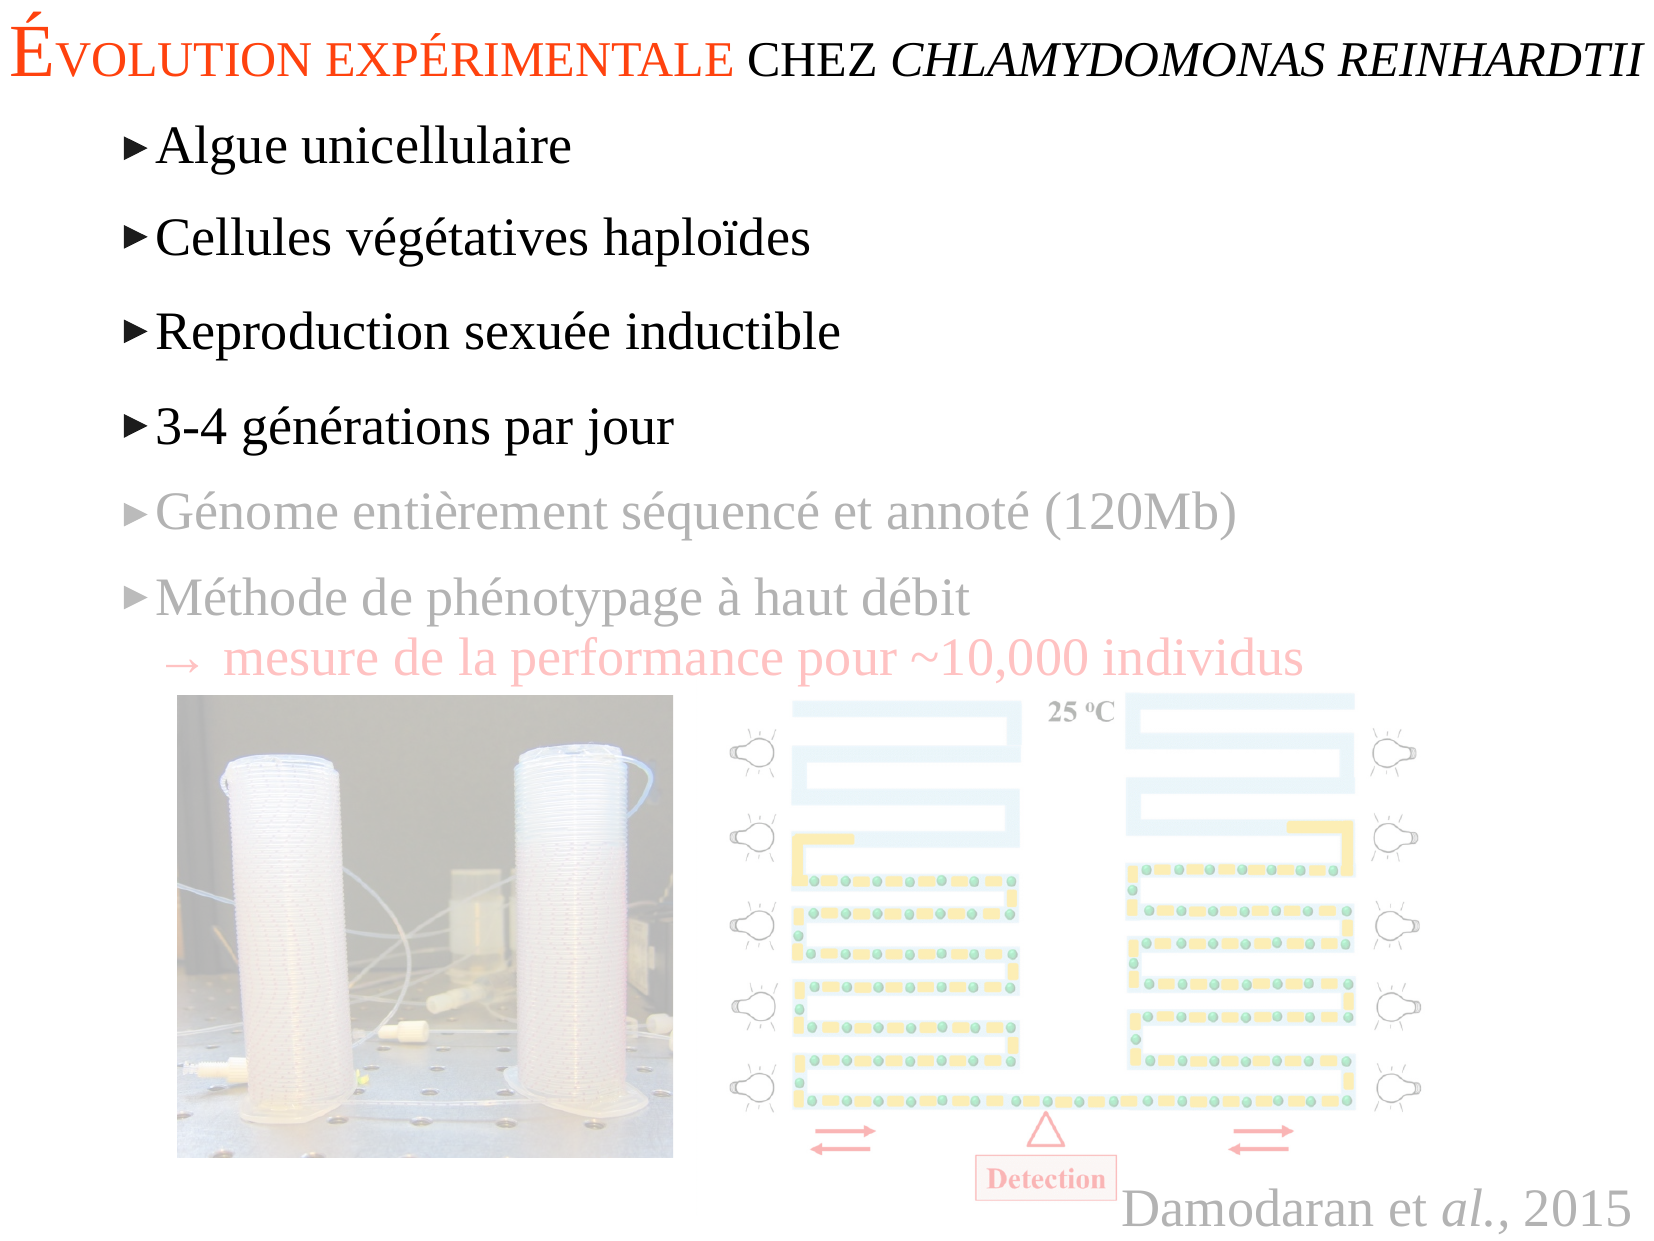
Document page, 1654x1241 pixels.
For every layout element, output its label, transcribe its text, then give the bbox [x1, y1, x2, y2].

text_box Algue unicellulaire [140, 107, 588, 183]
text_box [123, 225, 148, 249]
text_box Reproduction sexuée inductible [140, 294, 858, 370]
text_box ÉVOLUTION EXPÉRIMENTALE CHEZ CHLAMYDOMONAS REINHARDTII [0, 2, 1654, 101]
text_box 3-4 générations par jour [140, 388, 691, 464]
text_box [35, 474, 1642, 1241]
text_box [123, 319, 148, 344]
text_box [123, 414, 148, 438]
text_box Cellules végétatives haploïdes [140, 199, 827, 275]
text_box [123, 136, 148, 161]
